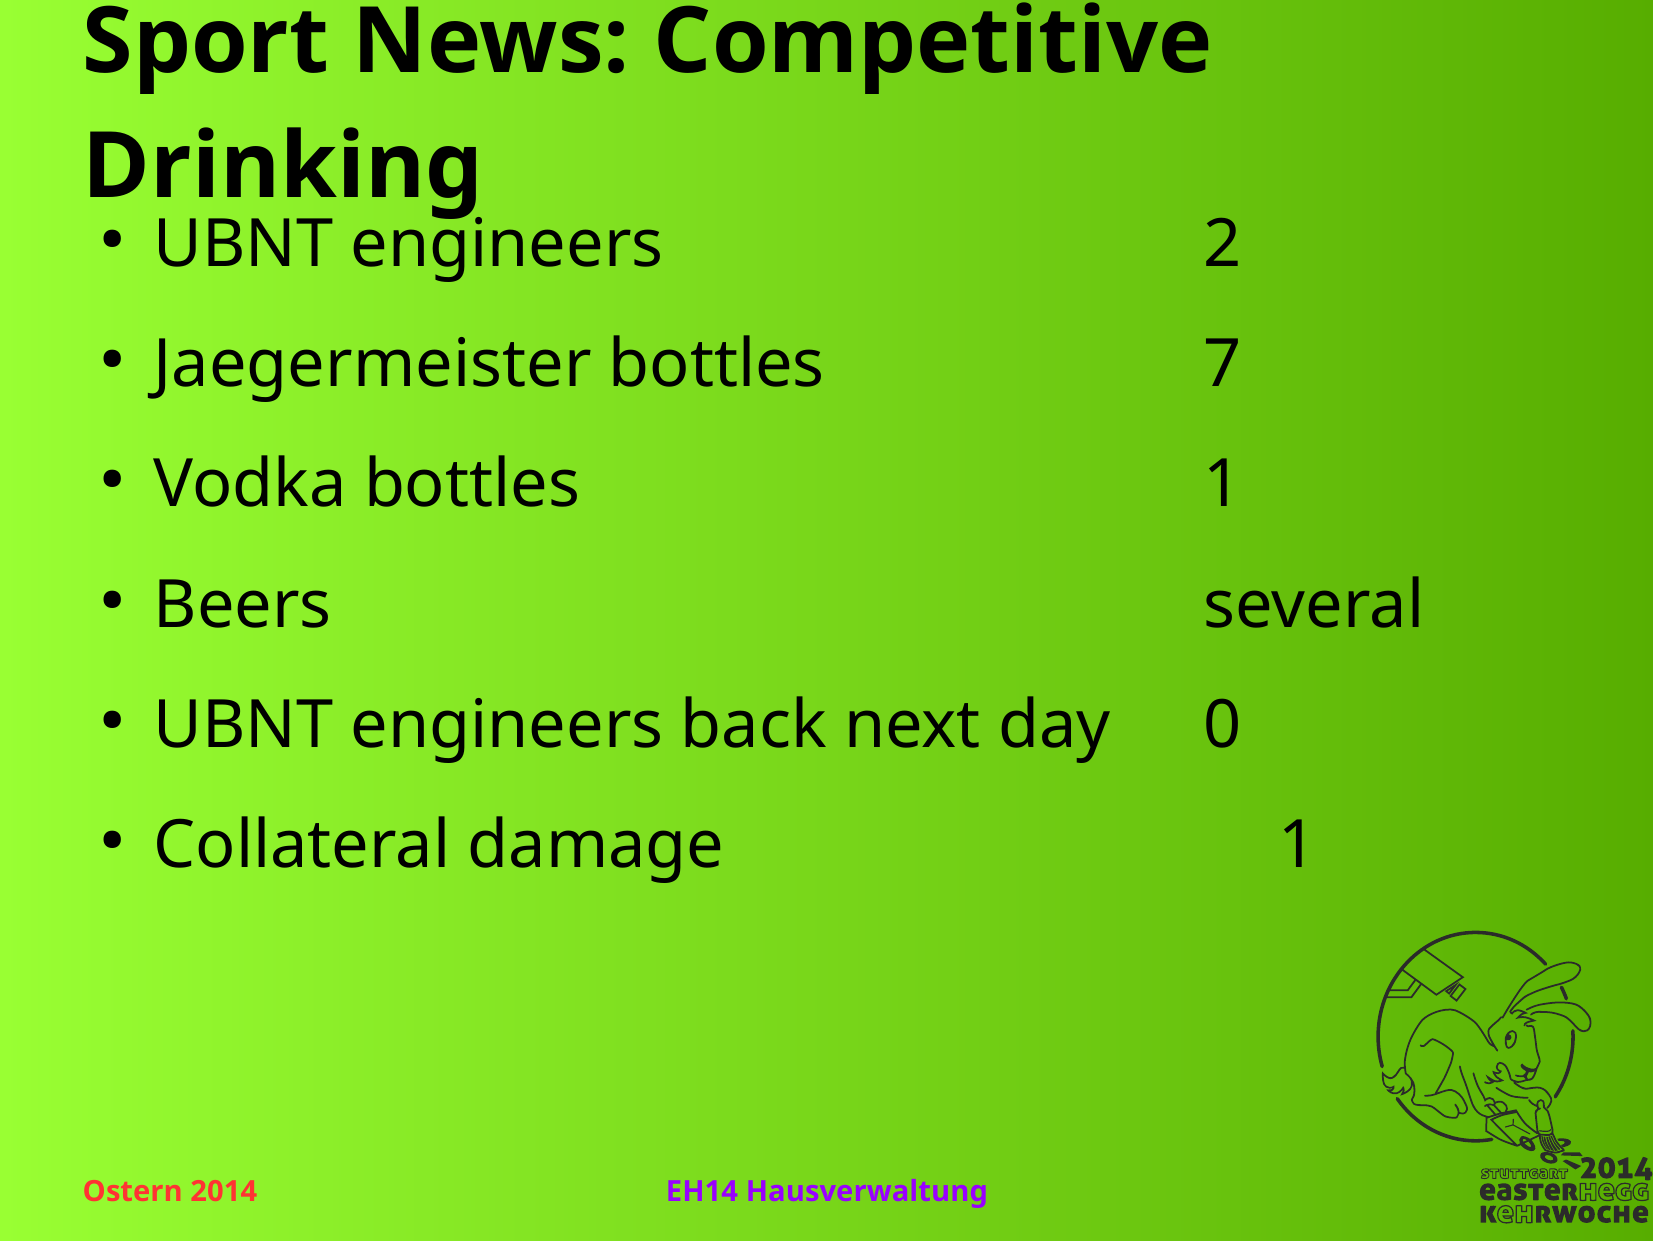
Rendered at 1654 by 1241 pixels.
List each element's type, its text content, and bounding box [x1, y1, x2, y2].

title Party Stats [77, 0, 81, 1240]
title Sport News: Competitive Drinking [82, 49, 1571, 151]
list UBNT engineers 2 Jaegermeister bottles 7 Vodka bottles 1 Beers several UBNT engineers back next day 0 Collateral damage 1 [82, 195, 1571, 1131]
